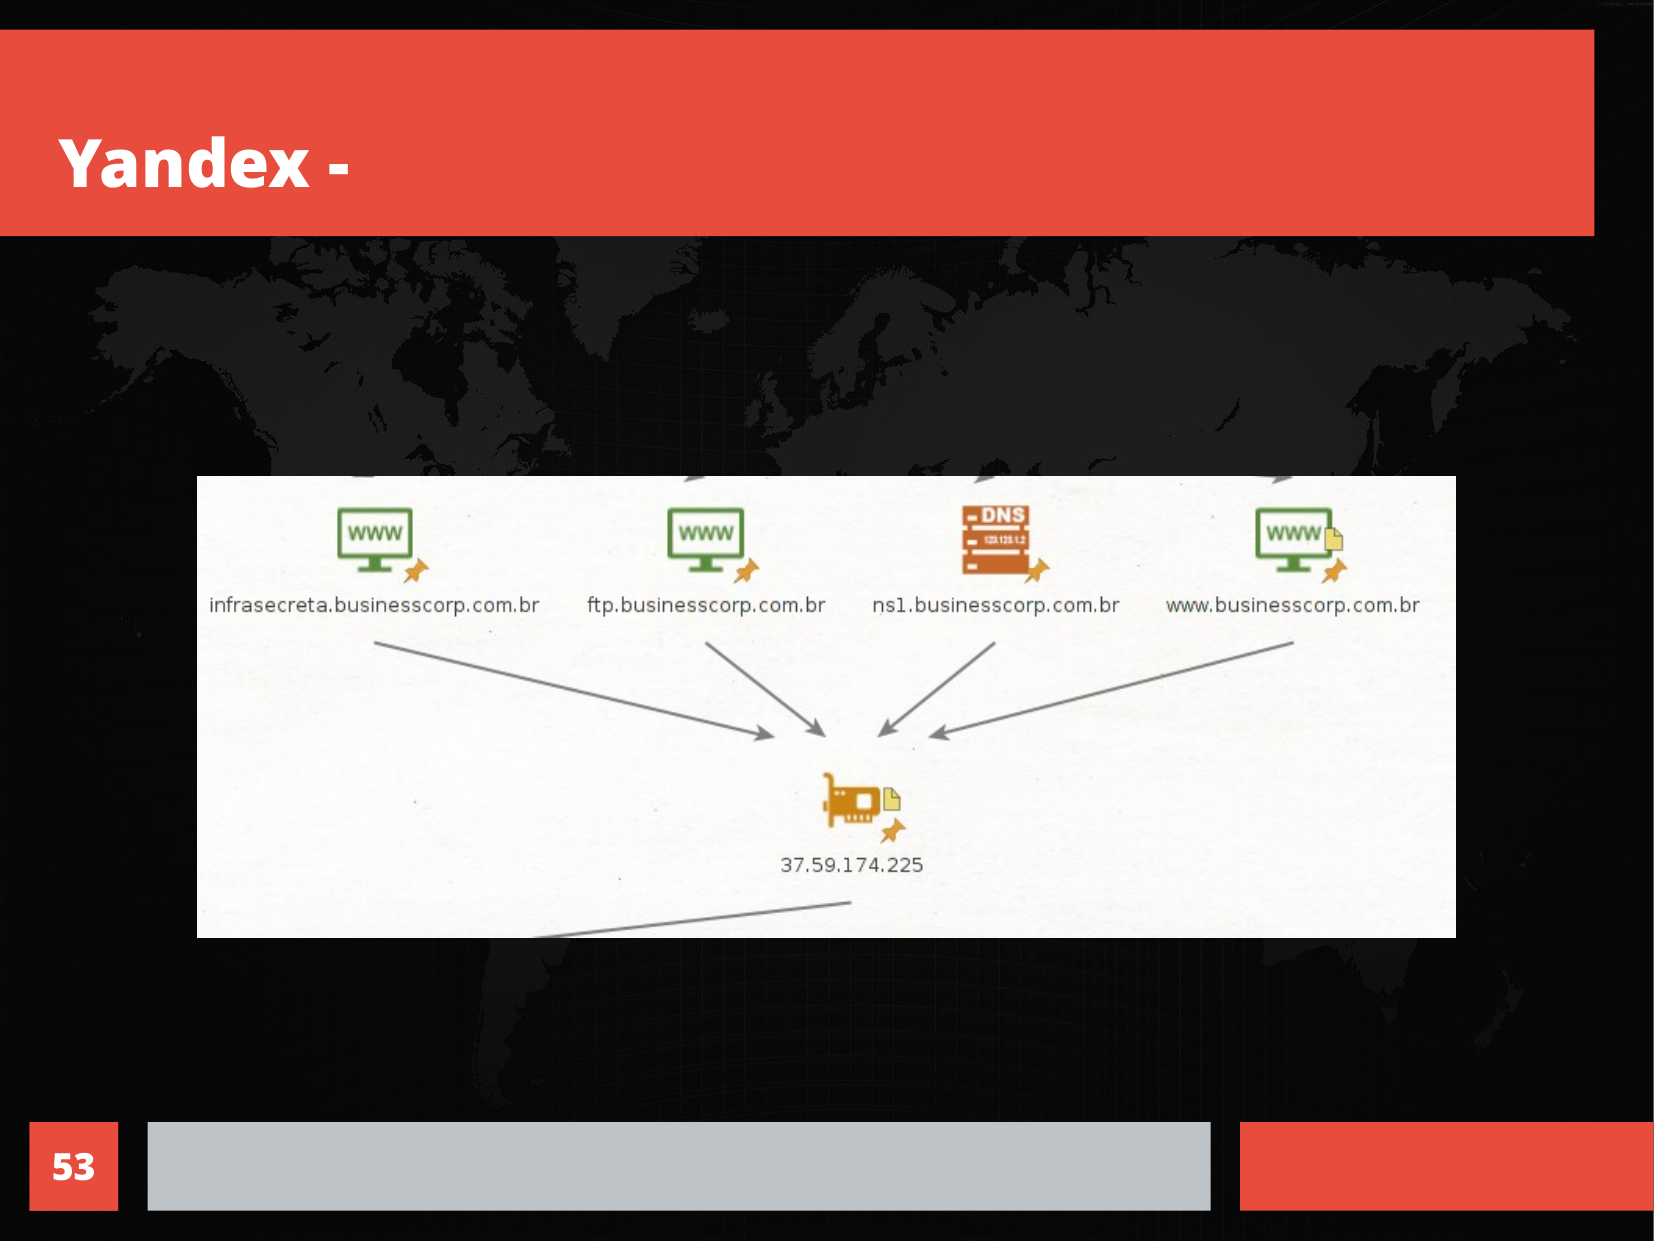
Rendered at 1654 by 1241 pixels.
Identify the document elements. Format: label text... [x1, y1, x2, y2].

title Yandex - [59, 59, 1595, 207]
picture [0, 0, 1654, 1241]
